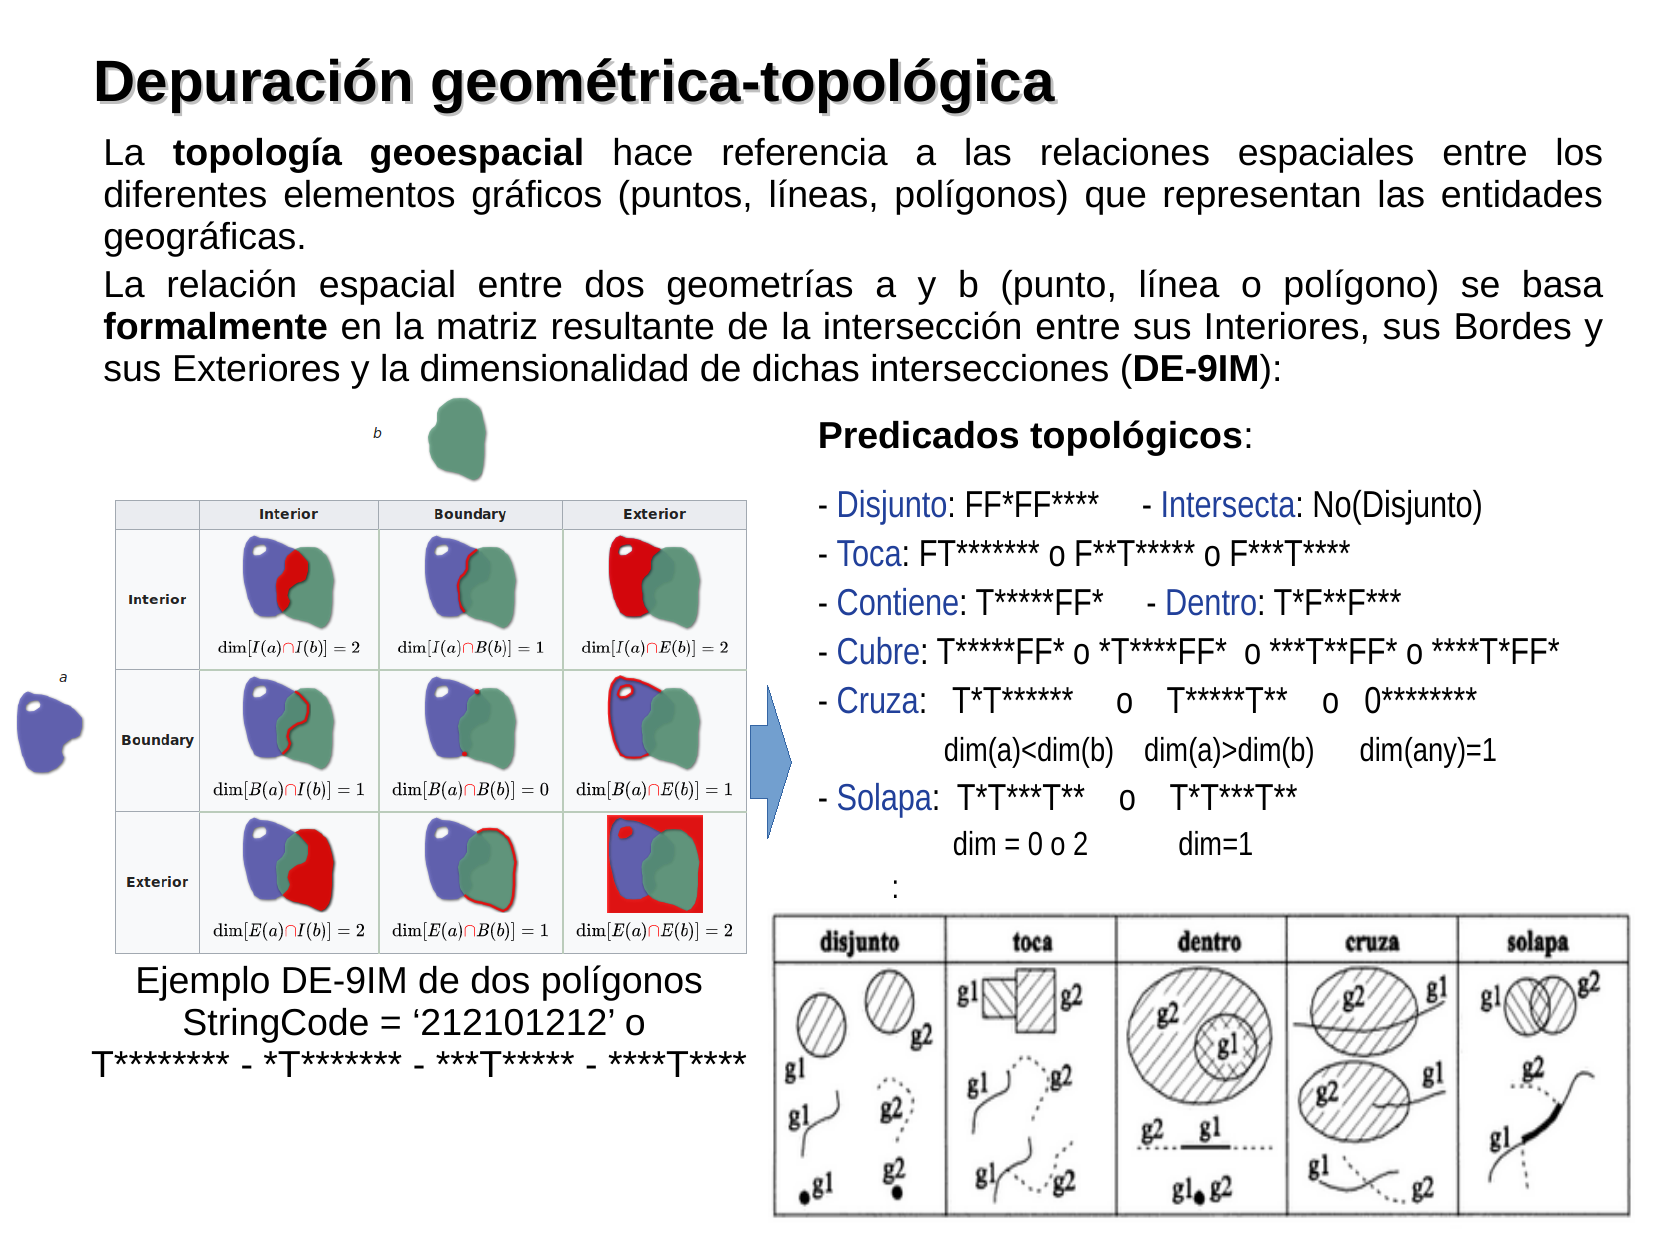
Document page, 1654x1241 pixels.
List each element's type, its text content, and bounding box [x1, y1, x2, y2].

text_box Depuración geométrica-topológica [79, 41, 1071, 122]
text_box La topología geoespacial hace referencia a las relaciones espaciales entre los diferentes elementos gráficos (puntos, líneas, polígonos) que representan las entidades geográficas. La relación espacial entre dos geometrías a y b (punto, línea o polígono) se basa formalmente en la matriz resultante de la intersección entre sus Interiores, sus Bordes y sus Exteriores y la dimensionalidad de dichas intersecciones (DE-9IM): [88, 124, 1619, 397]
picture [3, 391, 756, 965]
text_box Predicados topológicos: - Disjunto: FF*FF**** - Intersecta: No(Disjunto) - Toca: FT******* o F**T***** o F***T**** - Contiene: T*****FF* - Dentro: T*F**F*** - Cubre: T*****FF* o *T****FF* o ***T**FF* o ****T*FF* - Cruza: T*T****** o T*****T** o 0******** dim⁡(a)<dim(b) dim⁡(a)>dim(b) dim⁡(any)=1 - Solapa: T*T***T** o T*T***T** dim = 0 o 2 dim=1 : [803, 407, 1630, 907]
picture [767, 907, 1636, 1229]
text_box Ejemplo DE-9IM de dos polígonos StringCode = ‘212101212’ o T******** - *T******* - ***T***** - ****T**** [23, 952, 767, 1094]
text_box [750, 685, 792, 839]
